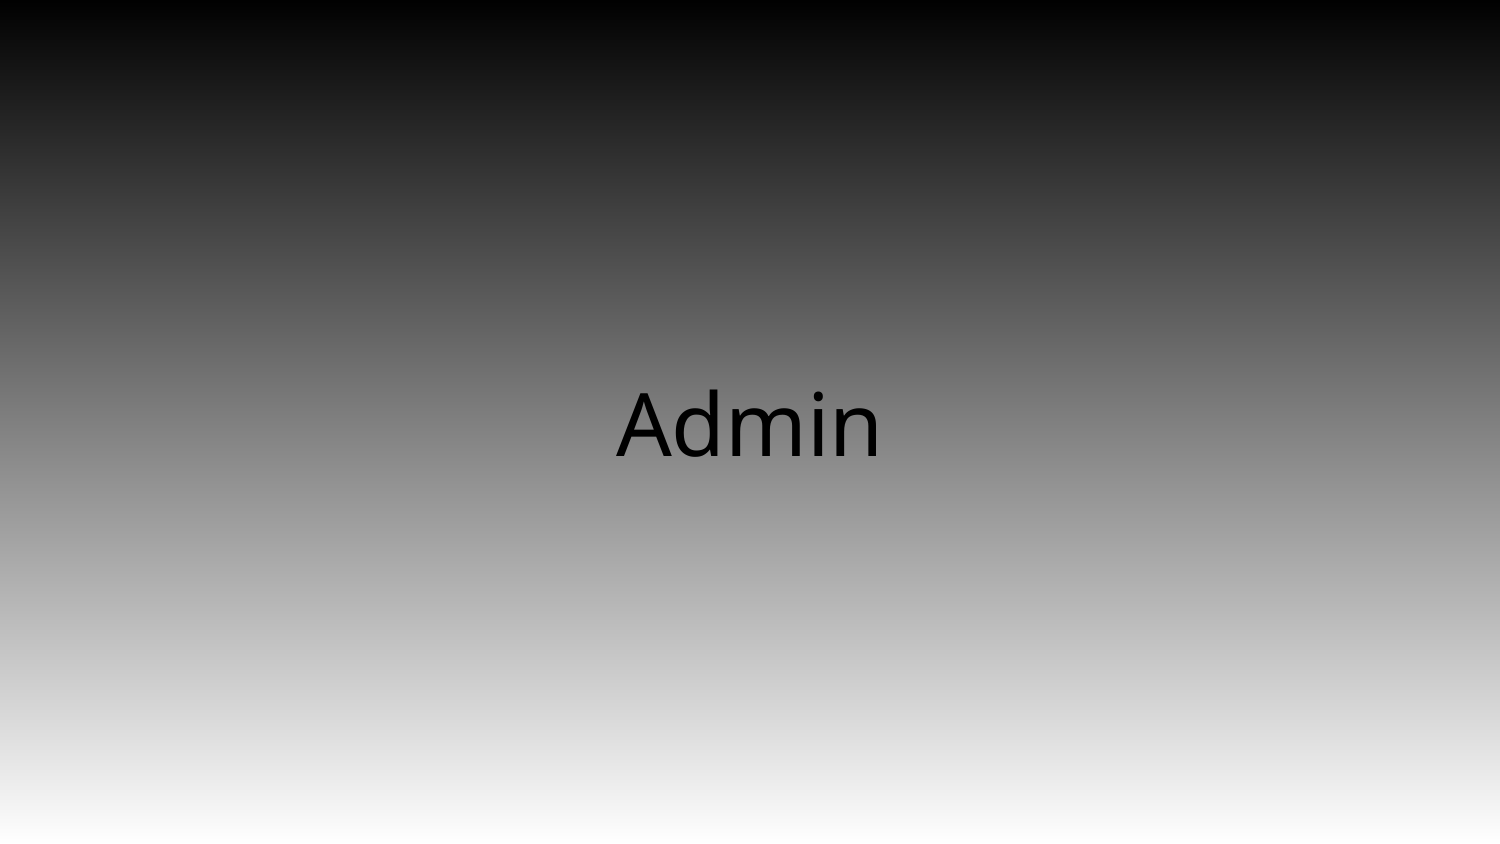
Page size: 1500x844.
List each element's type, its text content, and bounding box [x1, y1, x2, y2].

title Admin [75, 338, 1425, 505]
